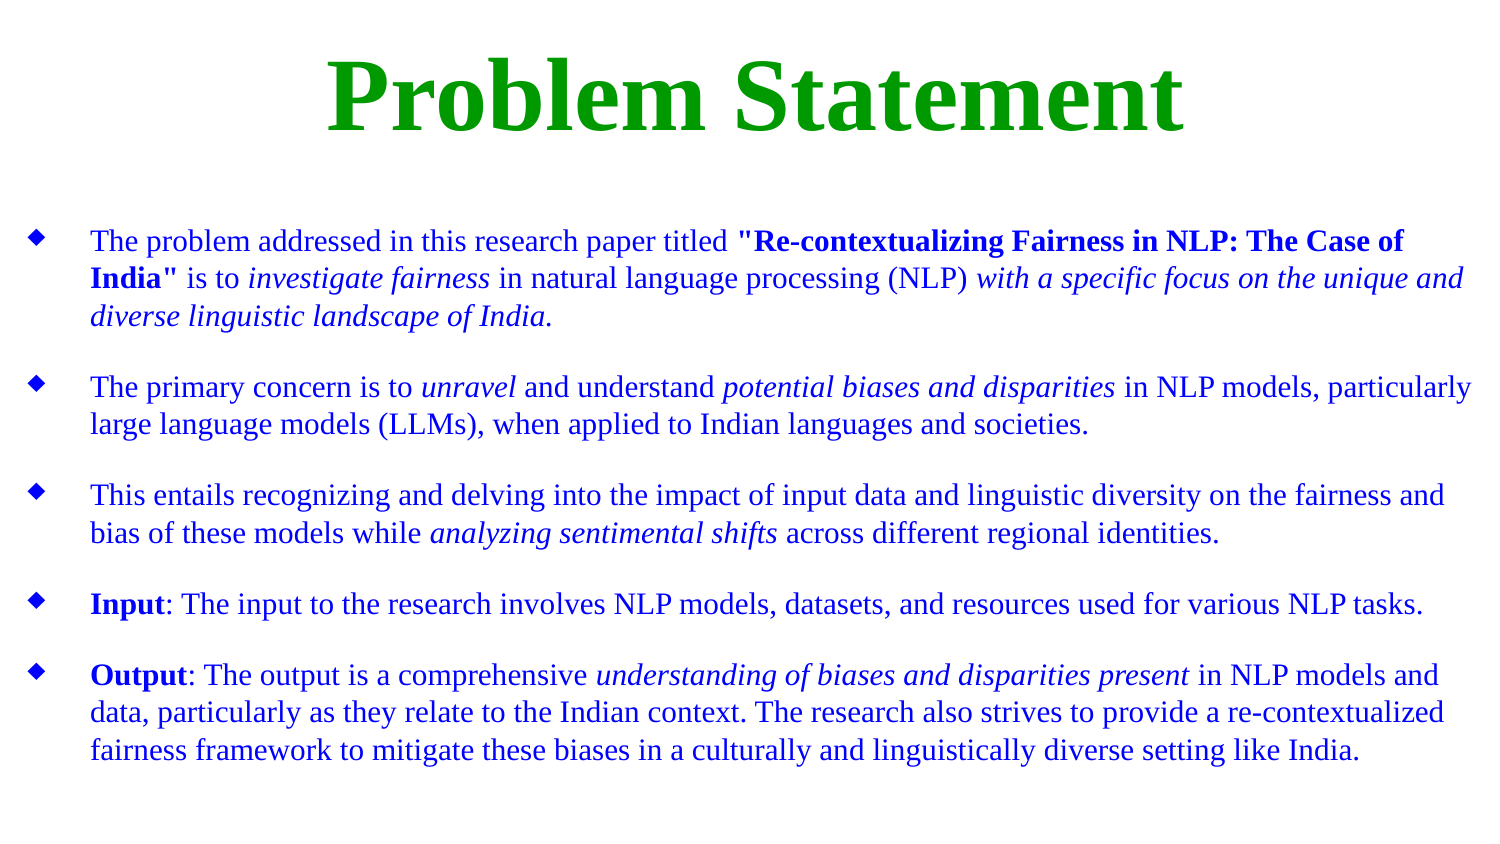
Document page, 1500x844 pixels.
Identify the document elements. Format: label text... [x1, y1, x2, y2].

list The problem addressed in this research paper titled "Re-contextualizing Fairness in NLP: The Case of India" is to investigate fairness in natural language processing (NLP) with a specific focus on the unique and diverse linguistic landscape of India. The primary concern is to unravel and understand potential biases and disparities in NLP models, particularly large language models (LLMs), when applied to Indian languages and societies. This entails recognizing and delving into the impact of input data and linguistic diversity on the fairness and bias of these models while analyzing sentimental shifts across different regional identities. Input: The input to the research involves NLP models, datasets, and resources used for various NLP tasks. Output: The output is a comprehensive understanding of biases and disparities present in NLP models and data, particularly as they relate to the Indian context. The research also strives to provide a re-contextualized fairness framework to mitigate these biases in a culturally and linguistically diverse setting like India. [0, 147, 1500, 844]
title Problem Statement [5, 0, 1500, 147]
